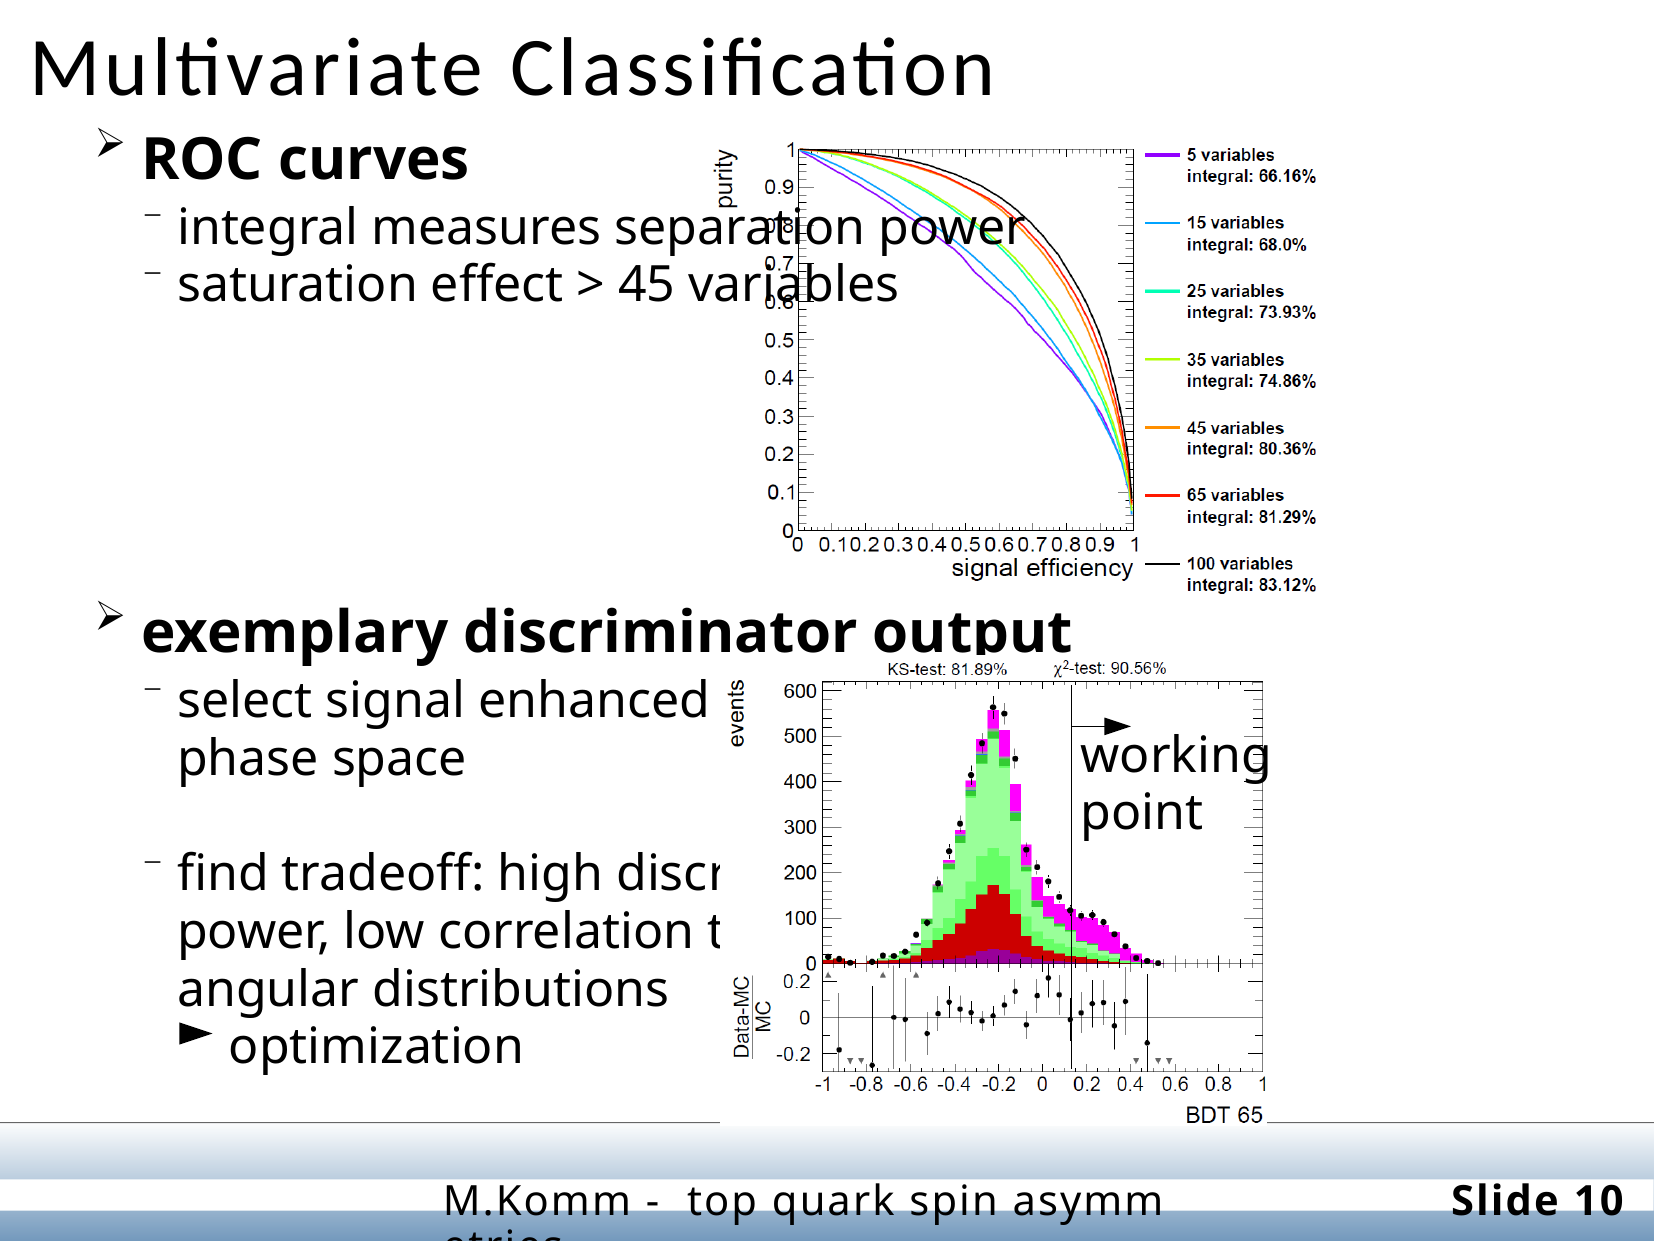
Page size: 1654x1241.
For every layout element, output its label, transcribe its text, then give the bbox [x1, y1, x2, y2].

picture [720, 655, 1267, 1126]
picture [708, 141, 1322, 147]
text_box working point [1080, 744, 1400, 863]
title Multivariate Classification [29, 24, 1625, 126]
list ROC curves integral measures separation power saturation effect > 45 variables exemplary discriminator output select signal enhanced phase space find tradeoff: high discrimination power, low correlation to angular distributions optimization [82, 147, 1625, 1066]
